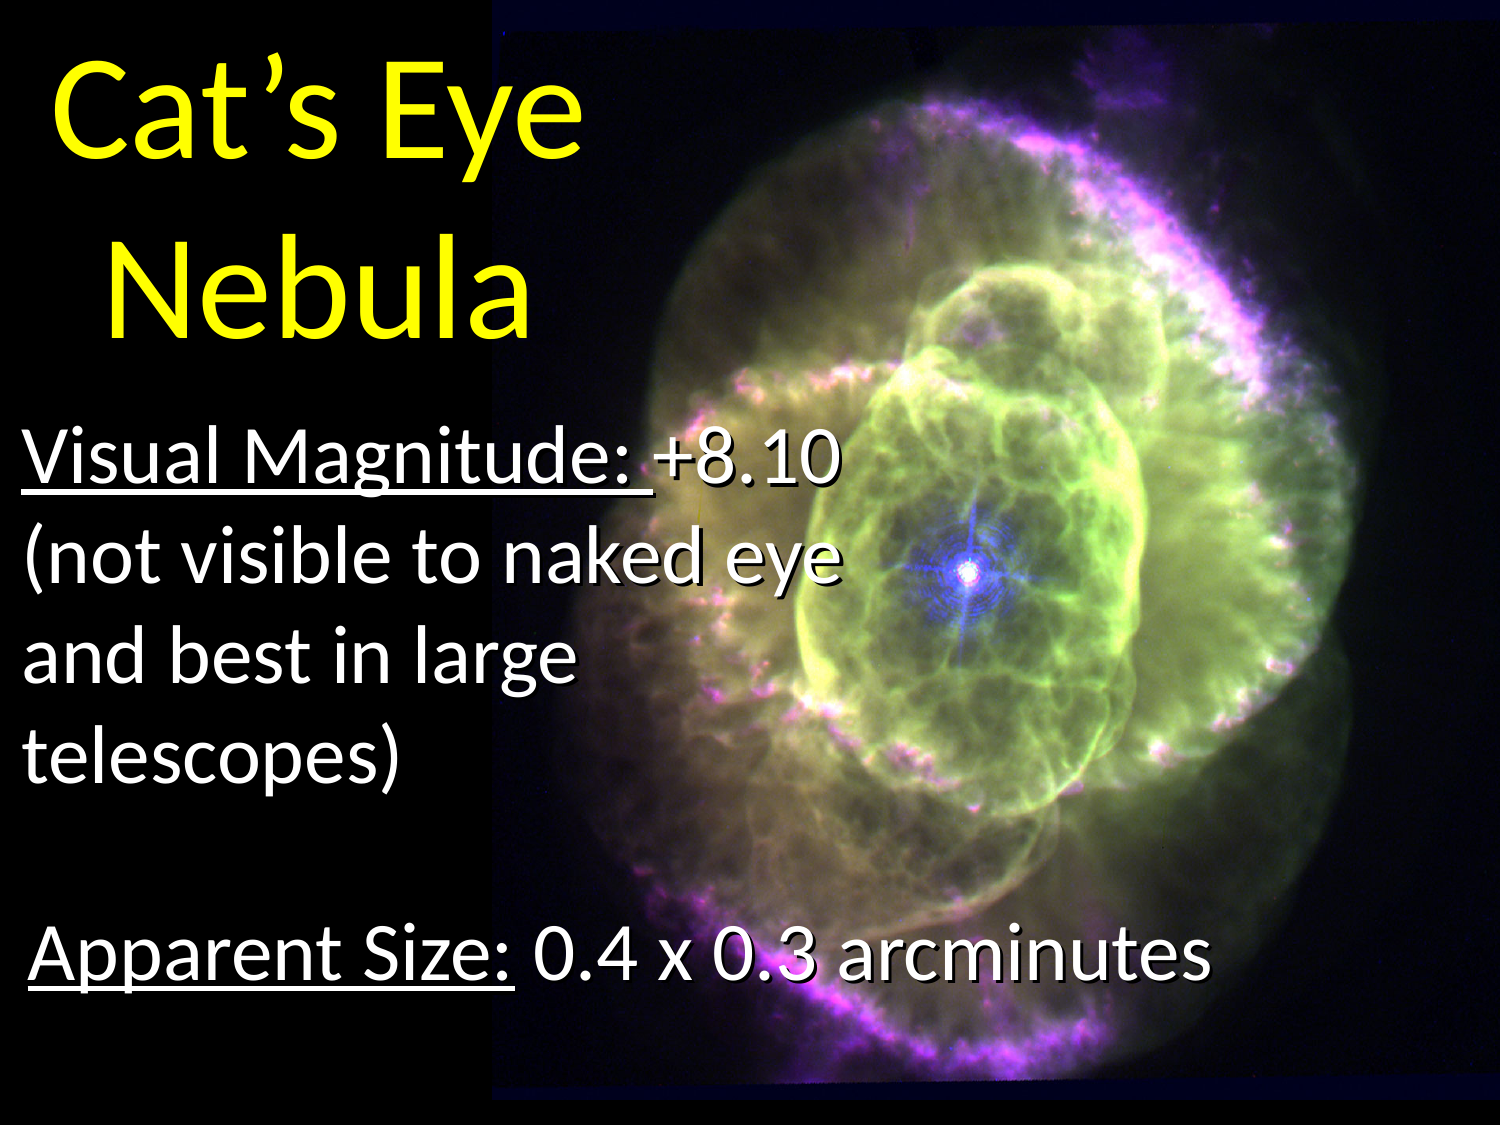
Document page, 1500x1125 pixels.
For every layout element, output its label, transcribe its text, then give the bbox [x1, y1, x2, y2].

picture [492, 0, 1500, 1101]
text_box Apparent Size: 0.4 x 0.3 arcminutes [12, 889, 1471, 1006]
text_box Cat’s Eye Nebula [0, 1, 638, 381]
text_box Visual Magnitude: +8.10 (not visible to naked eye and best in large telescopes) [6, 392, 982, 812]
